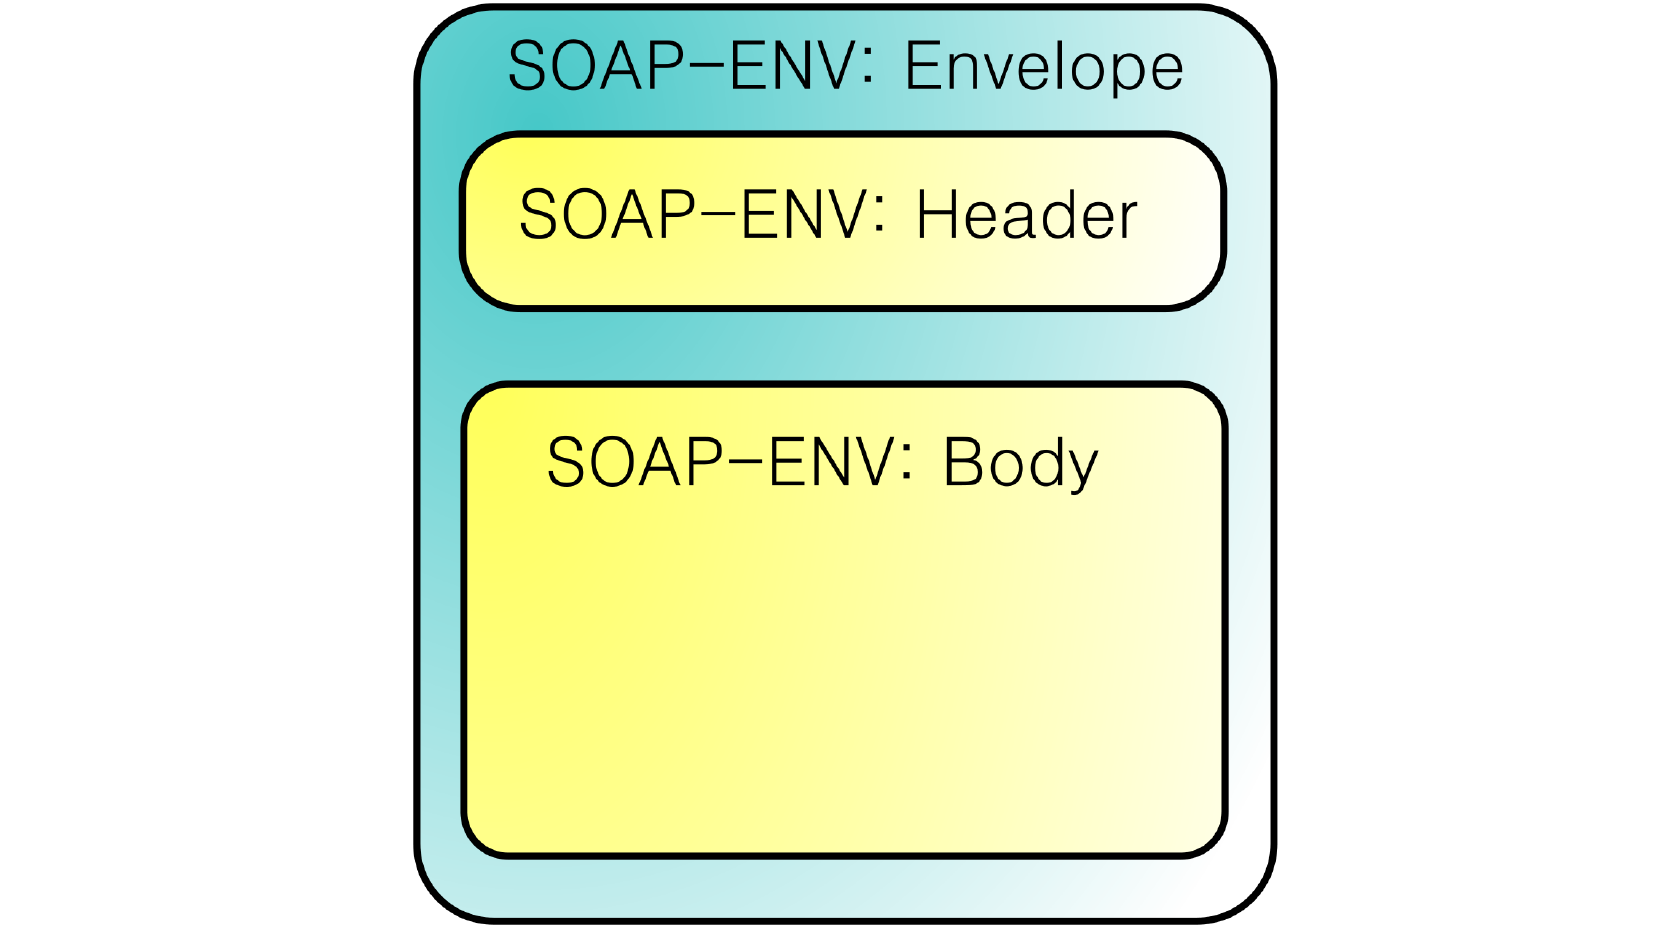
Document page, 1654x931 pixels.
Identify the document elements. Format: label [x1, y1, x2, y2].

picture [408, 0, 1282, 929]
